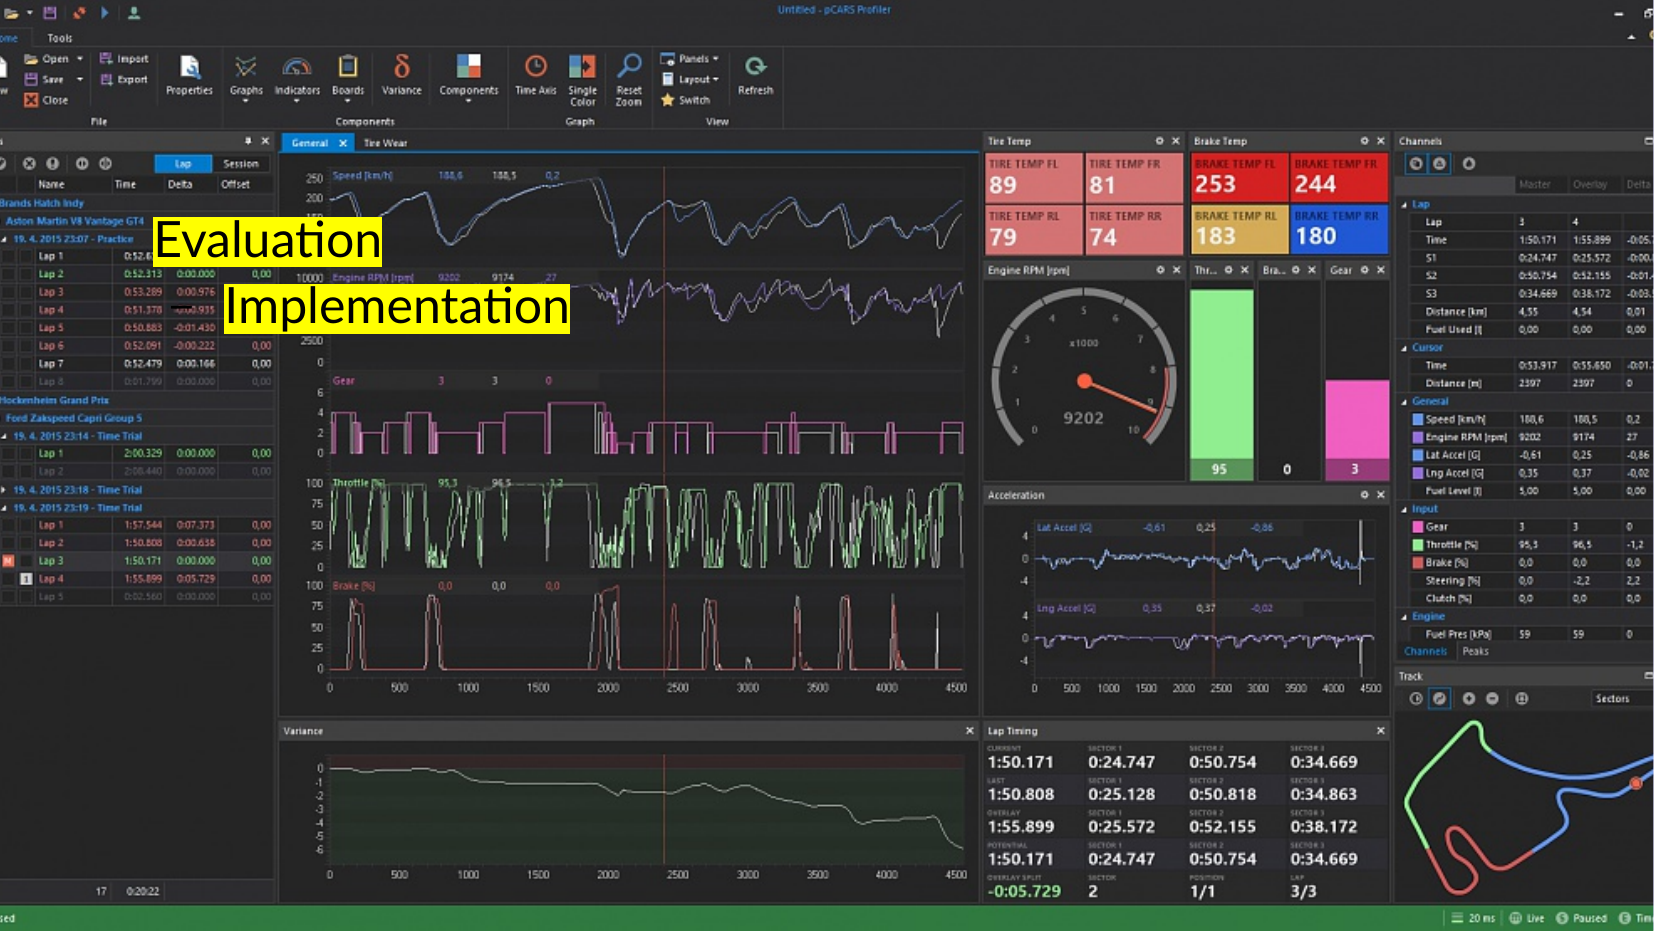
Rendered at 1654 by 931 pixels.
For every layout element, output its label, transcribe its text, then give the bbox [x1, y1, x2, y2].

picture [0, 0, 1654, 931]
list Evaluation Implementation [82, 217, 1571, 839]
